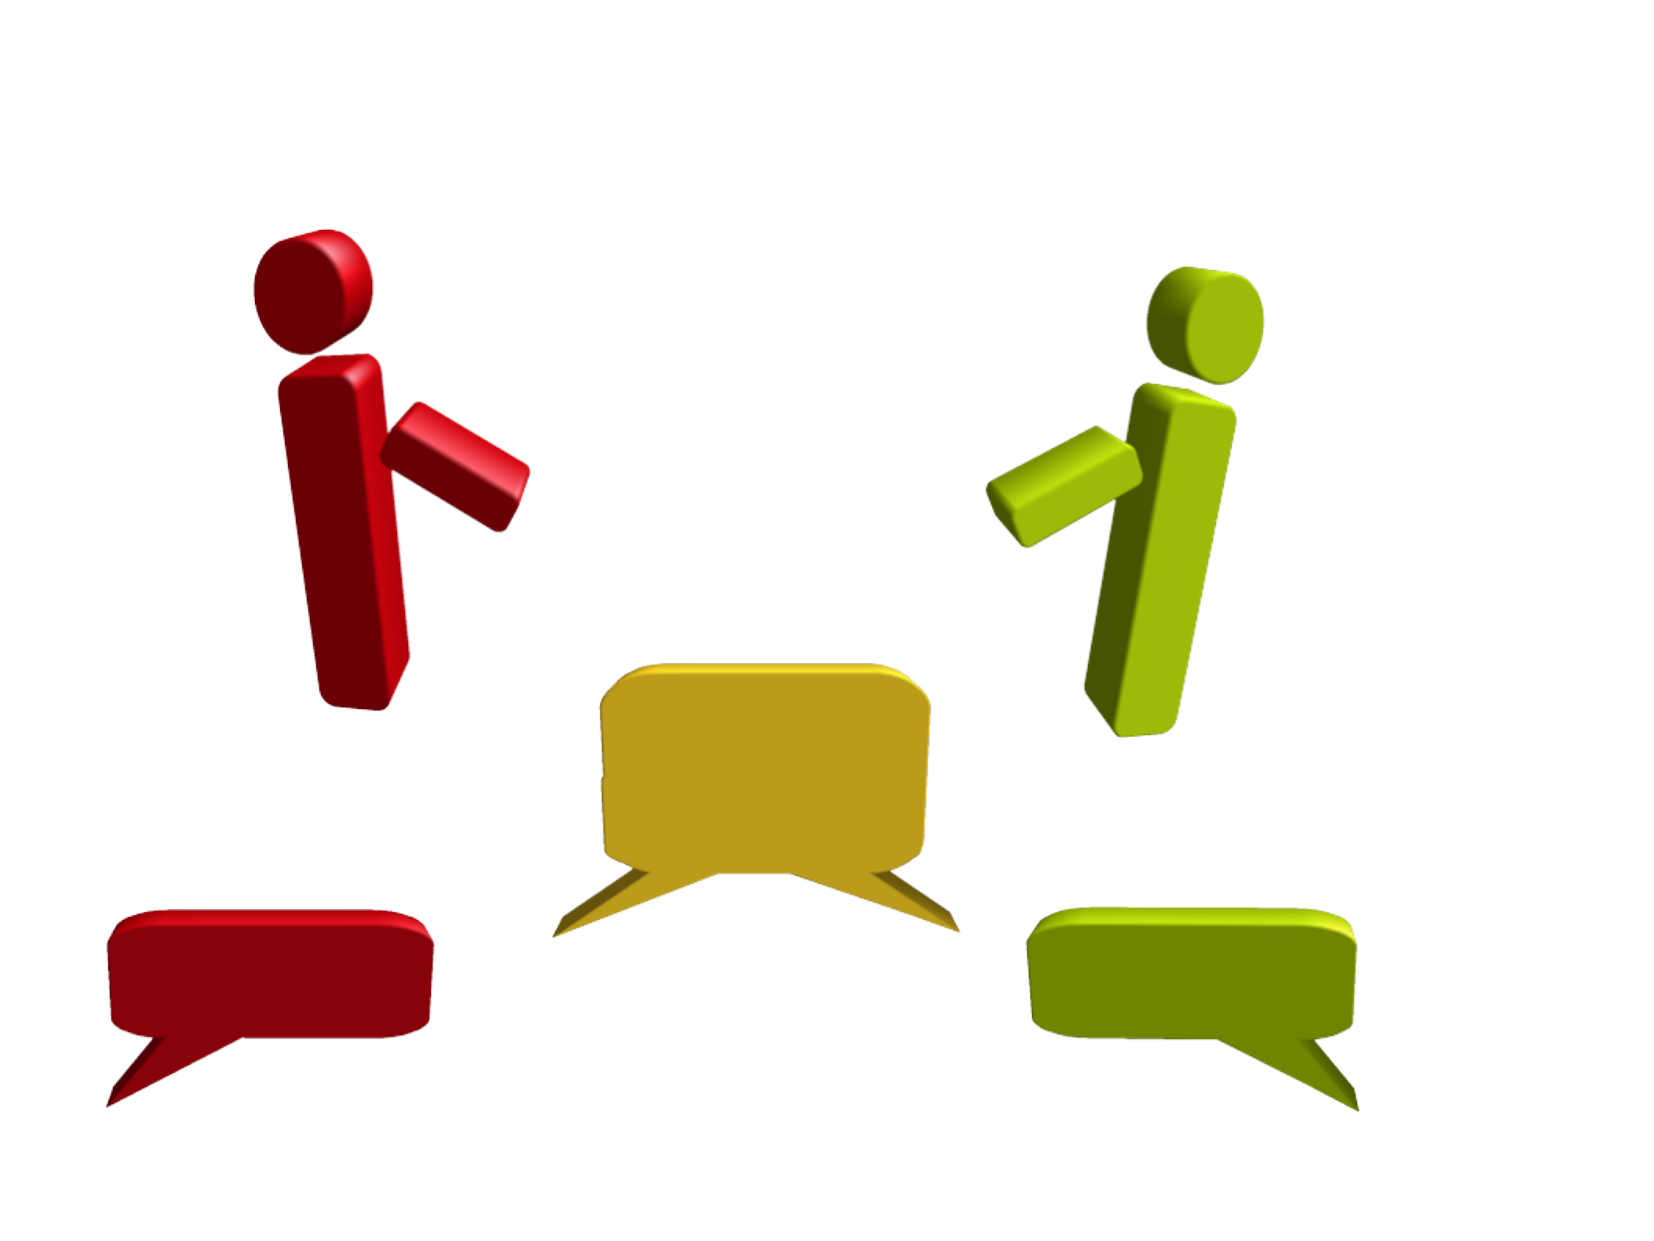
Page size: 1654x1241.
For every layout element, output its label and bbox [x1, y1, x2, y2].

picture [244, 208, 1278, 941]
picture [94, 909, 438, 1111]
picture [1024, 906, 1372, 1115]
